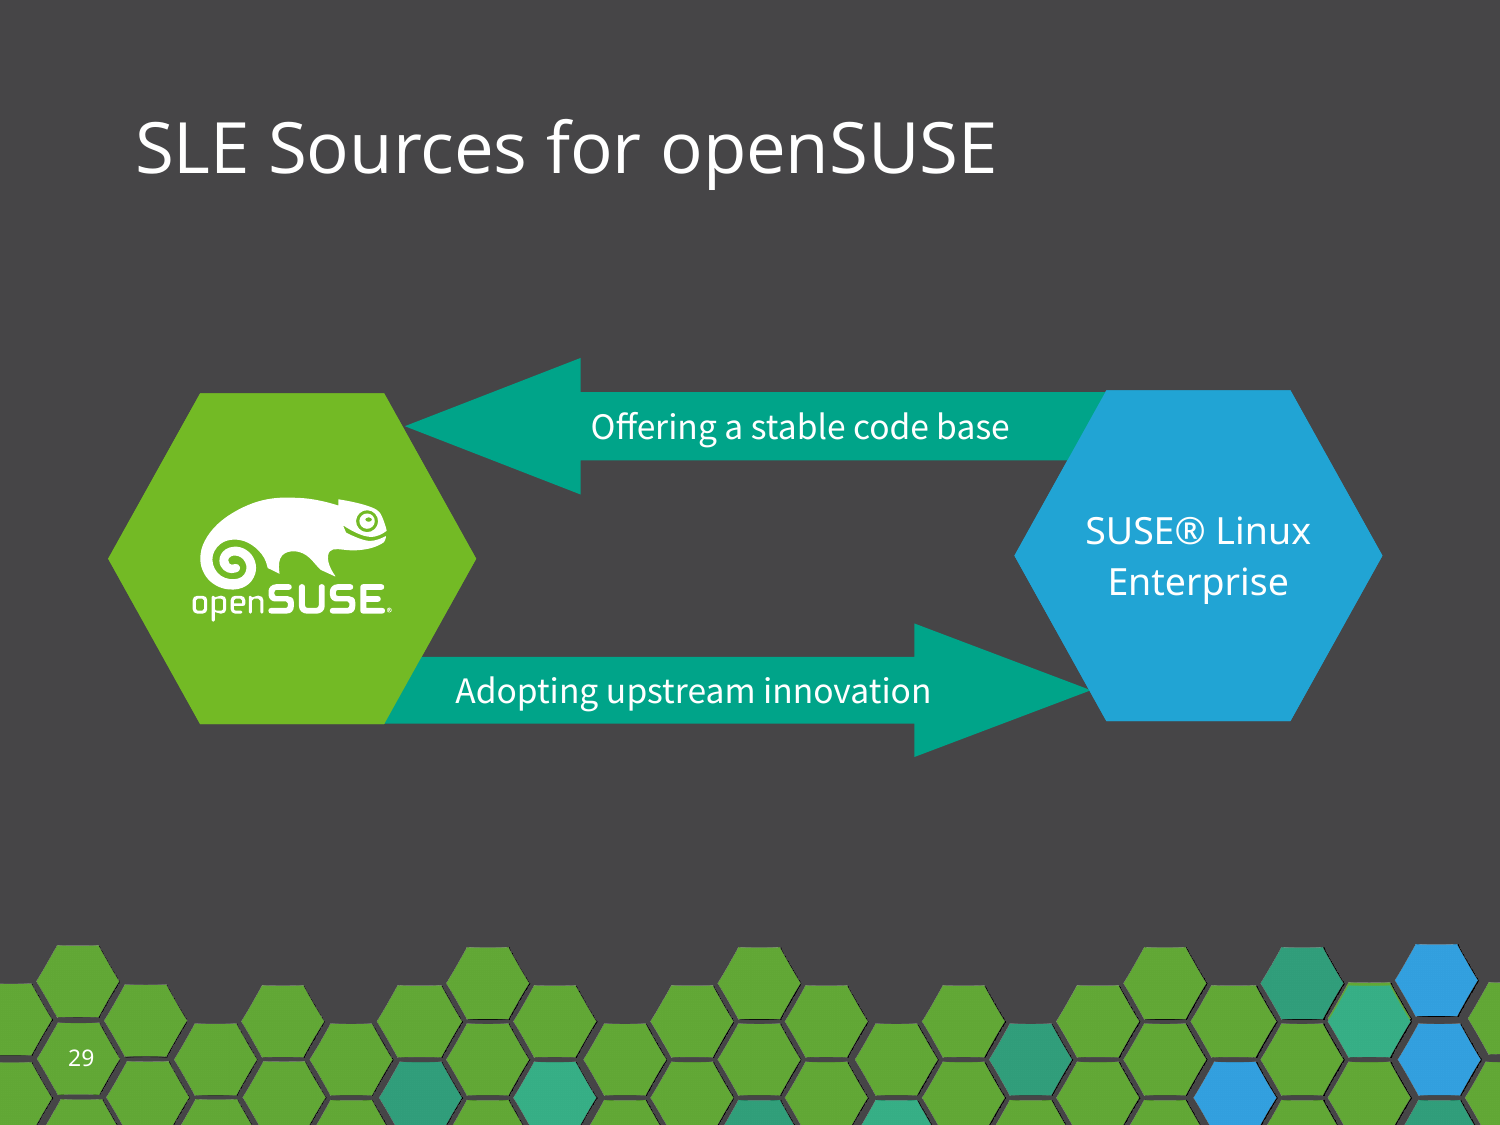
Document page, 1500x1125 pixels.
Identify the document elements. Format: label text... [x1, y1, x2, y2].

text_box Adopting upstream innovation [385, 623, 1089, 758]
picture [0, 944, 1500, 1125]
text_box [108, 393, 477, 725]
picture [192, 497, 392, 622]
text_box SUSE® Linux Enterprise [1014, 390, 1383, 722]
title SLE Sources for openSUSE [135, 65, 1372, 228]
text_box Offering a stable code base [404, 357, 1104, 495]
